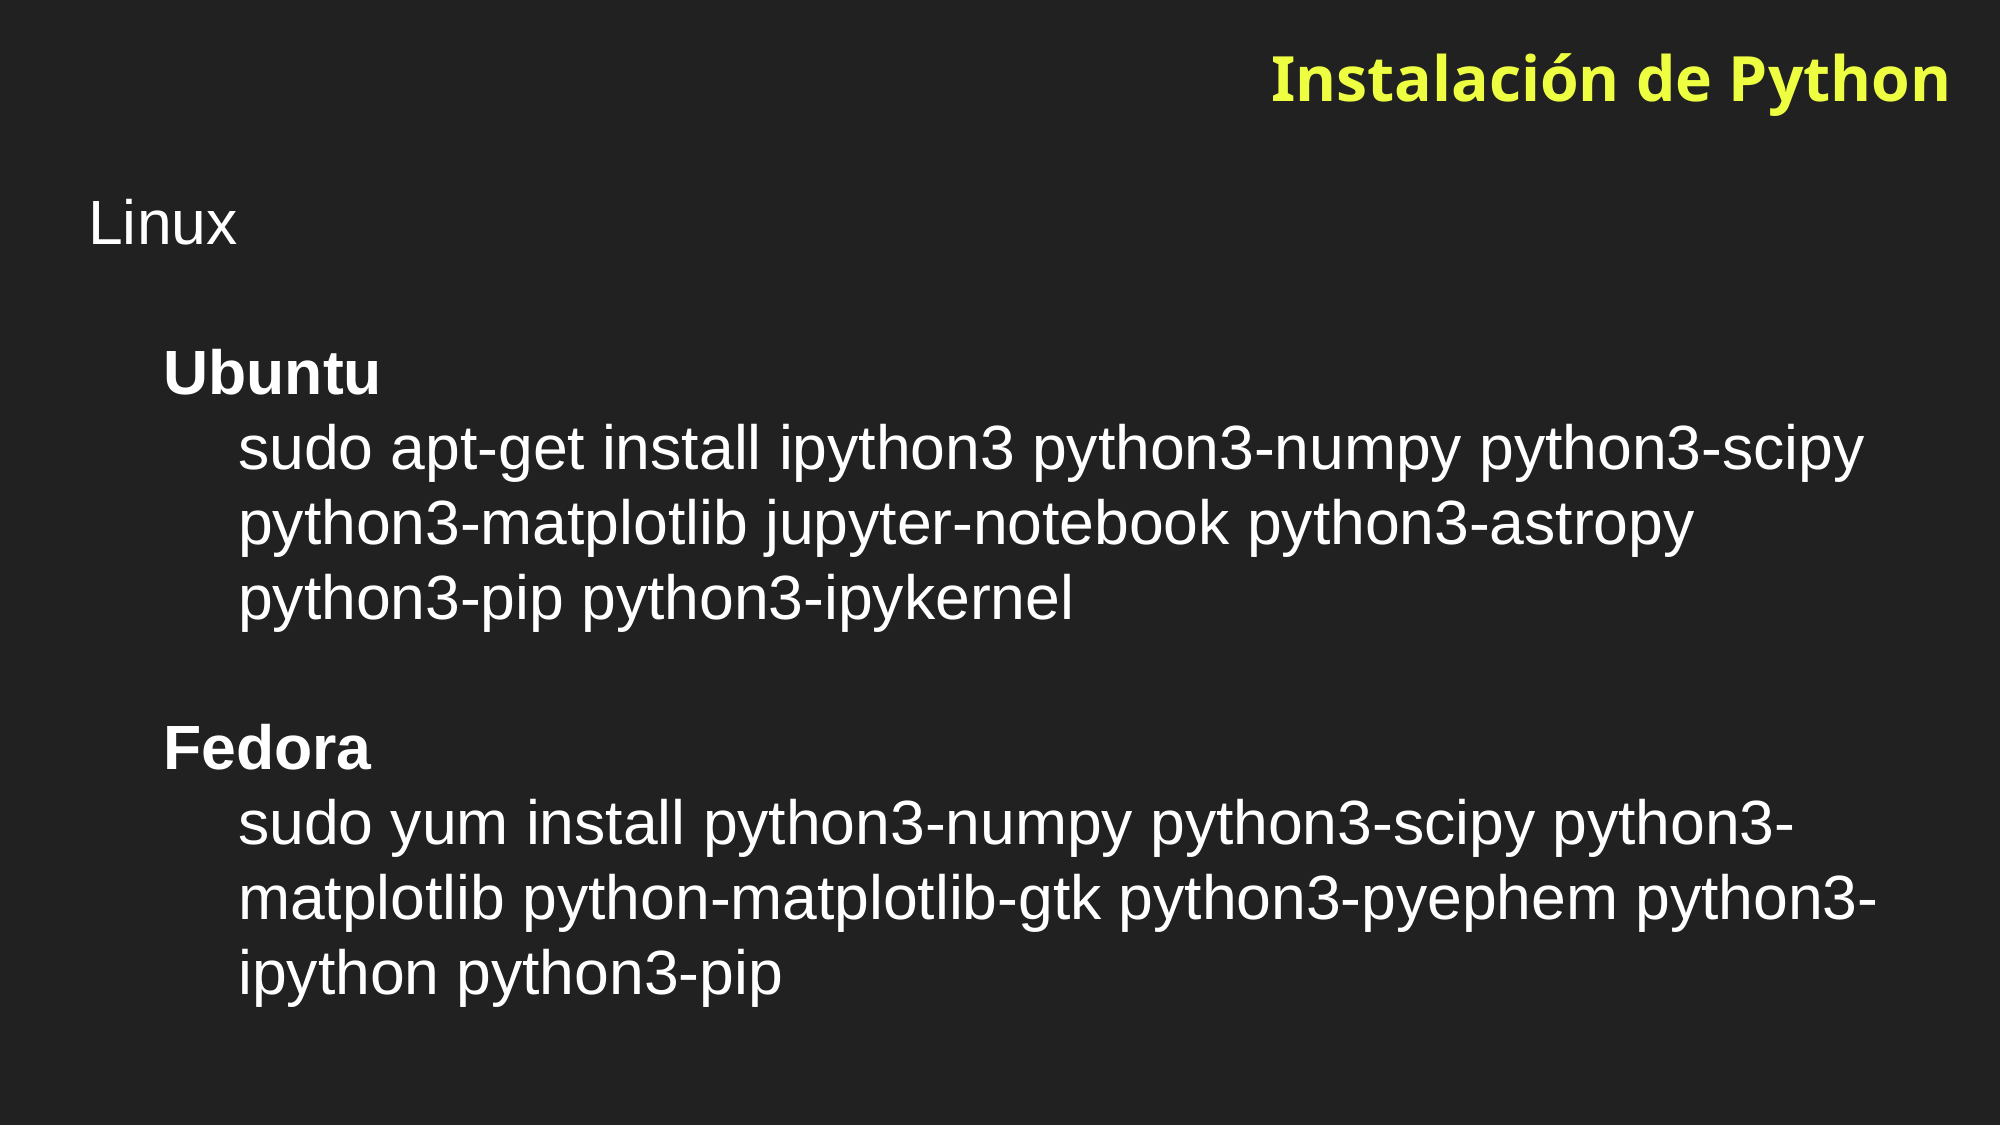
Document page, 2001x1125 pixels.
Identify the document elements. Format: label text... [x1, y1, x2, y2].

text_box Linux Ubuntu sudo apt-get install ipython3 python3-numpy python3-scipy python3-matplotlib jupyter-notebook python3-astropy python3-pip python3-ipykernel Fedora sudo yum install python3-numpy python3-scipy python3-matplotlib python-matplotlib-gtk python3-pyephem python3-ipython python3-pip [73, 167, 1942, 1068]
title Instalación de Python [48, 19, 1989, 132]
